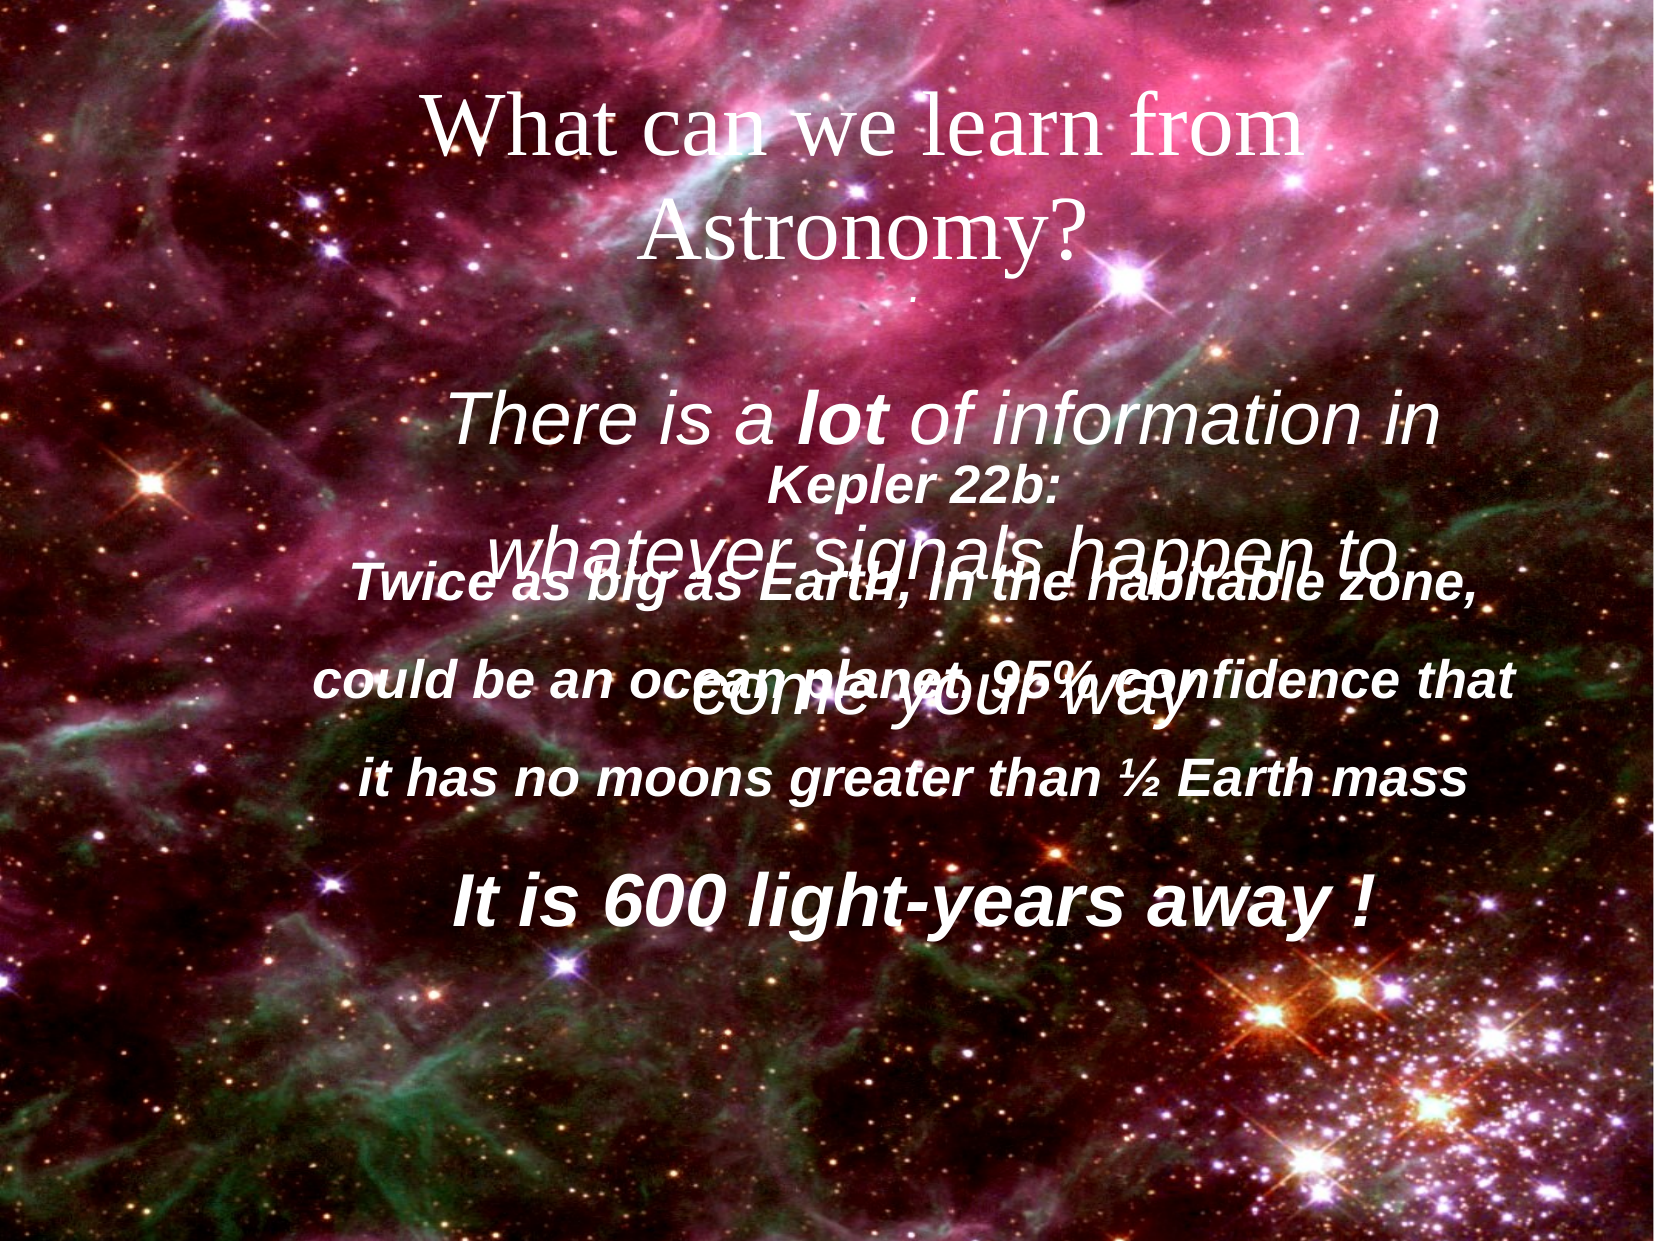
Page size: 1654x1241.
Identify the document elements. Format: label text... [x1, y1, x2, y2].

picture [0, 0, 1654, 1241]
list . Kepler 22b: Twice as big as Earth, in the habitable zone, could be an ocean planet, 95% confidence that it has no moons greater than ½ Earth mass It is 600 light-years away ! [238, 159, 1540, 1150]
title What can we learn from Astronomy? [255, 67, 1472, 159]
text_box There is a lot of information in whatever signals happen to come your way [300, 254, 1501, 1051]
